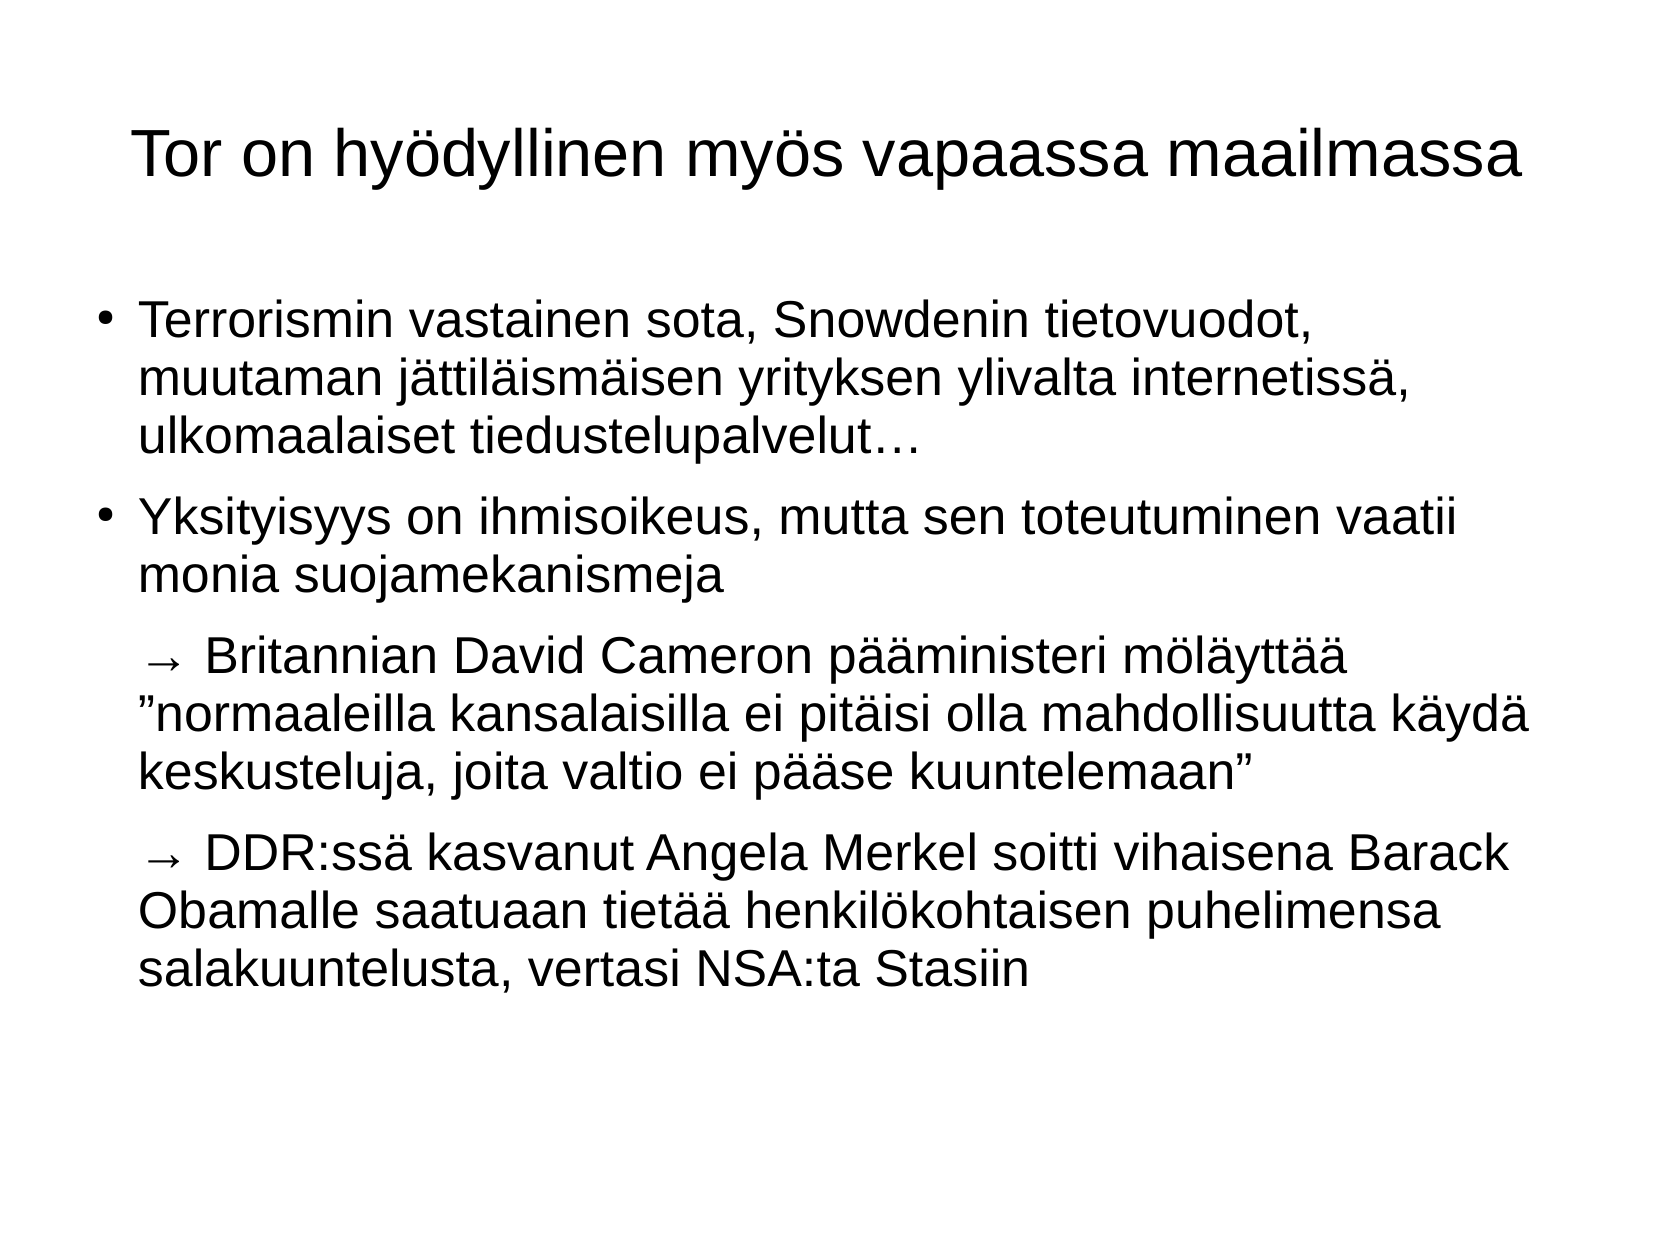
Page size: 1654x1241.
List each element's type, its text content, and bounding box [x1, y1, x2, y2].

list Terrorismin vastainen sota, Snowdenin tietovuodot, muutaman jättiläismäisen yrityksen ylivalta internetissä, ulkomaalaiset tiedustelupalvelut… Yksityisyys on ihmisoikeus, mutta sen toteutuminen vaatii monia suojamekanismeja → Britannian David Cameron pääministeri möläyttää ”normaaleilla kansalaisilla ei pitäisi olla mahdollisuutta käydä keskusteluja, joita valtio ei pääse kuuntelemaan” → DDR:ssä kasvanut Angela Merkel soitti vihaisena Barack Obamalle saatuaan tietää henkilökohtaisen puhelimensa salakuuntelusta, vertasi NSA:ta Stasiin [82, 290, 1571, 1010]
title Tor on hyödyllinen myös vapaassa maailmassa [82, 49, 1571, 257]
